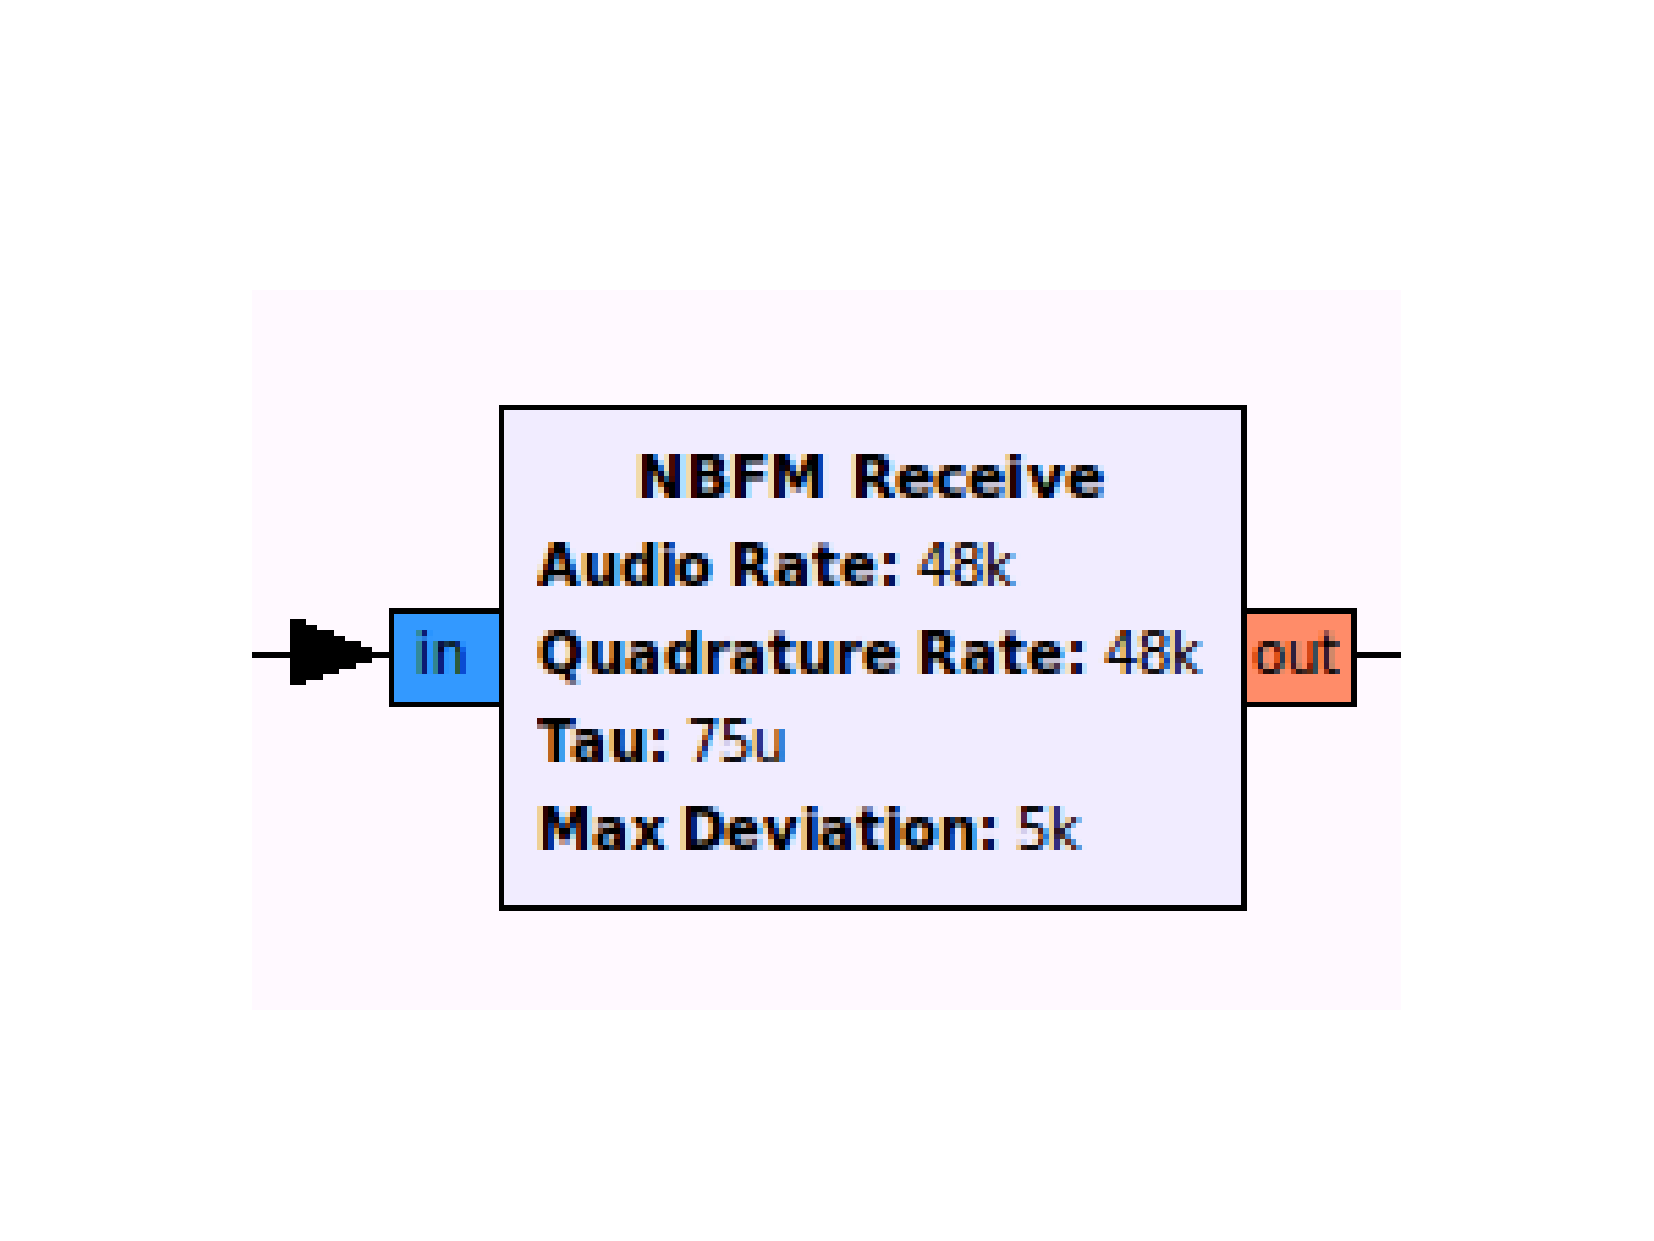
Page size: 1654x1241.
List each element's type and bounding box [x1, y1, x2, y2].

picture [252, 290, 1401, 1010]
